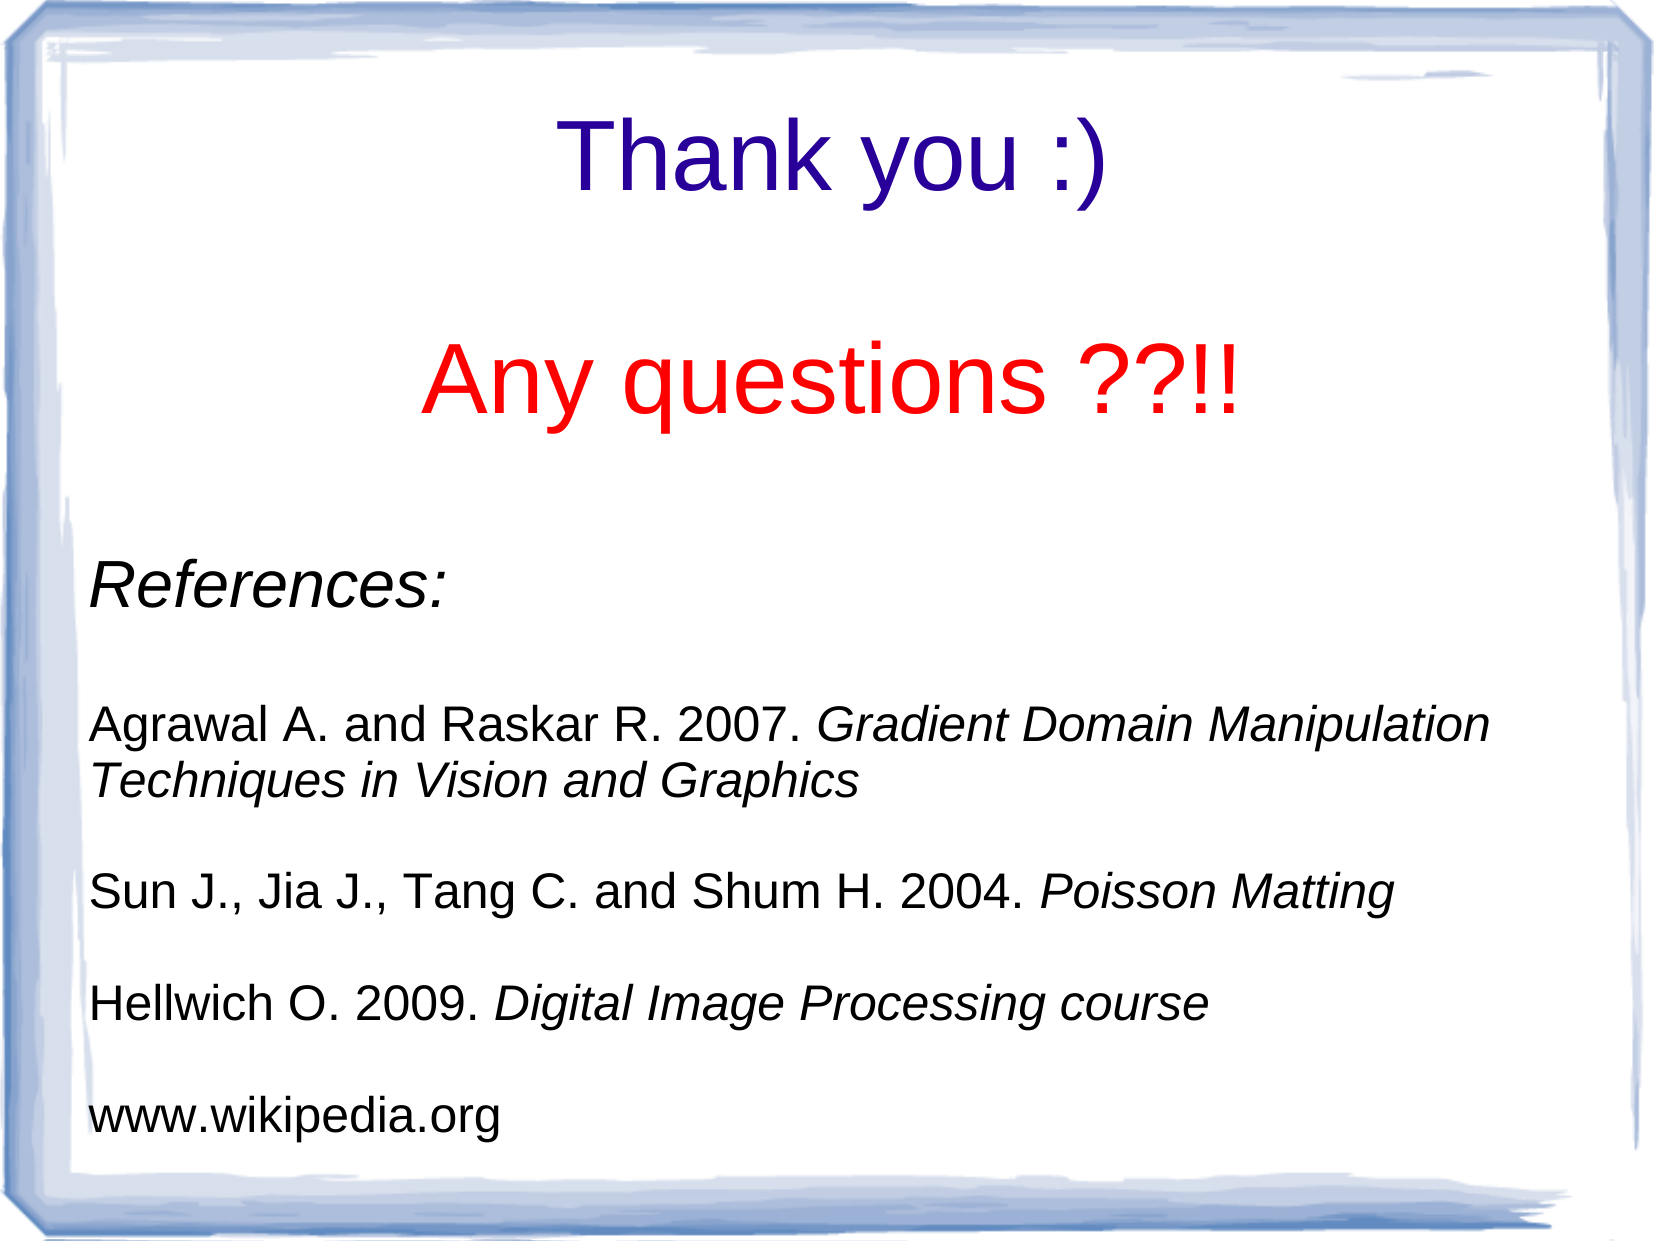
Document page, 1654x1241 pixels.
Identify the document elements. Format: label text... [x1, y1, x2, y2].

subtitle Thank you :) Any questions ??!! References: Agrawal A. and Raskar R. 2007. Gradient Domain Manipulation Techniques in Vision and Graphics Sun J., Jia J., Tang C. and Shum H. 2004. Poisson Matting Hellwich O. 2009. Digital Image Processing course www.wikipedia.org [88, 100, 1577, 1143]
picture [0, 0, 1654, 1241]
